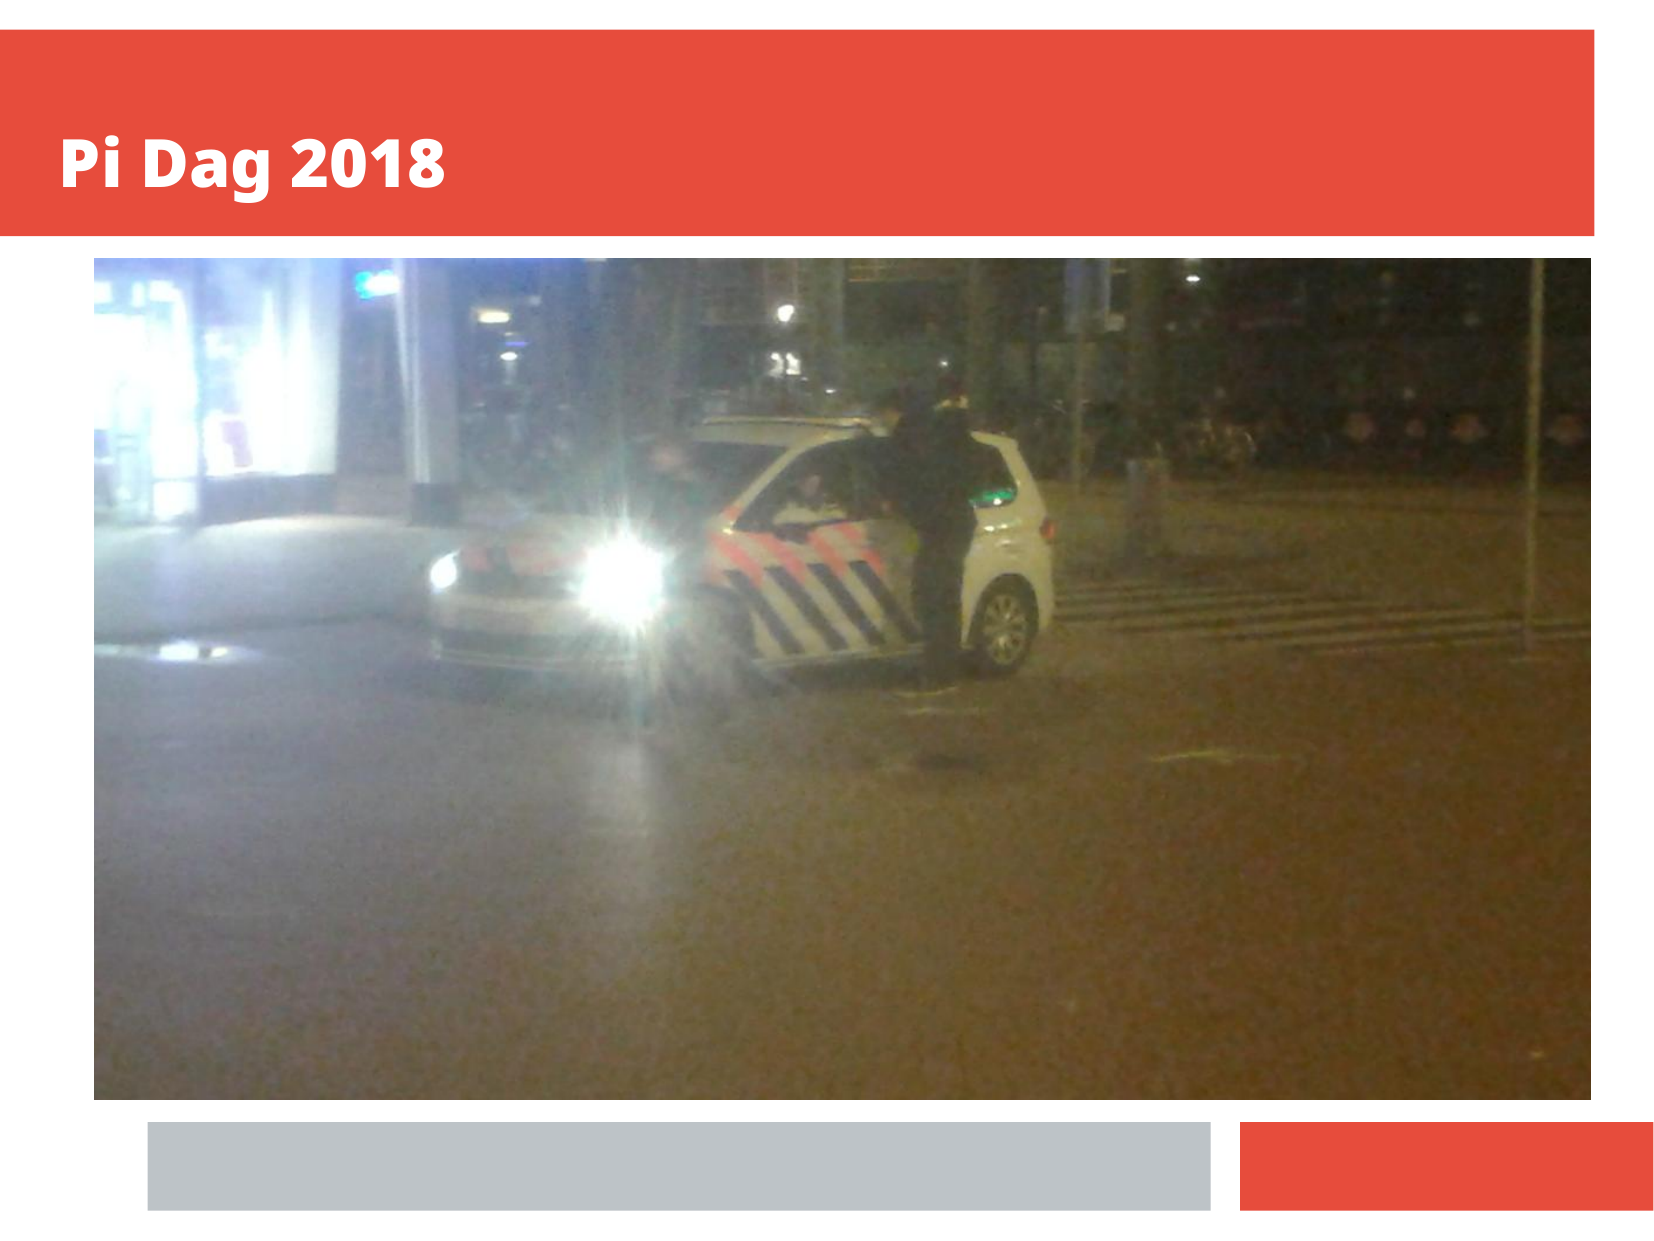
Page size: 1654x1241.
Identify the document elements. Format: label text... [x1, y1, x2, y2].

picture [94, 258, 1591, 1100]
title Pi Dag 2018 [59, 59, 1595, 207]
